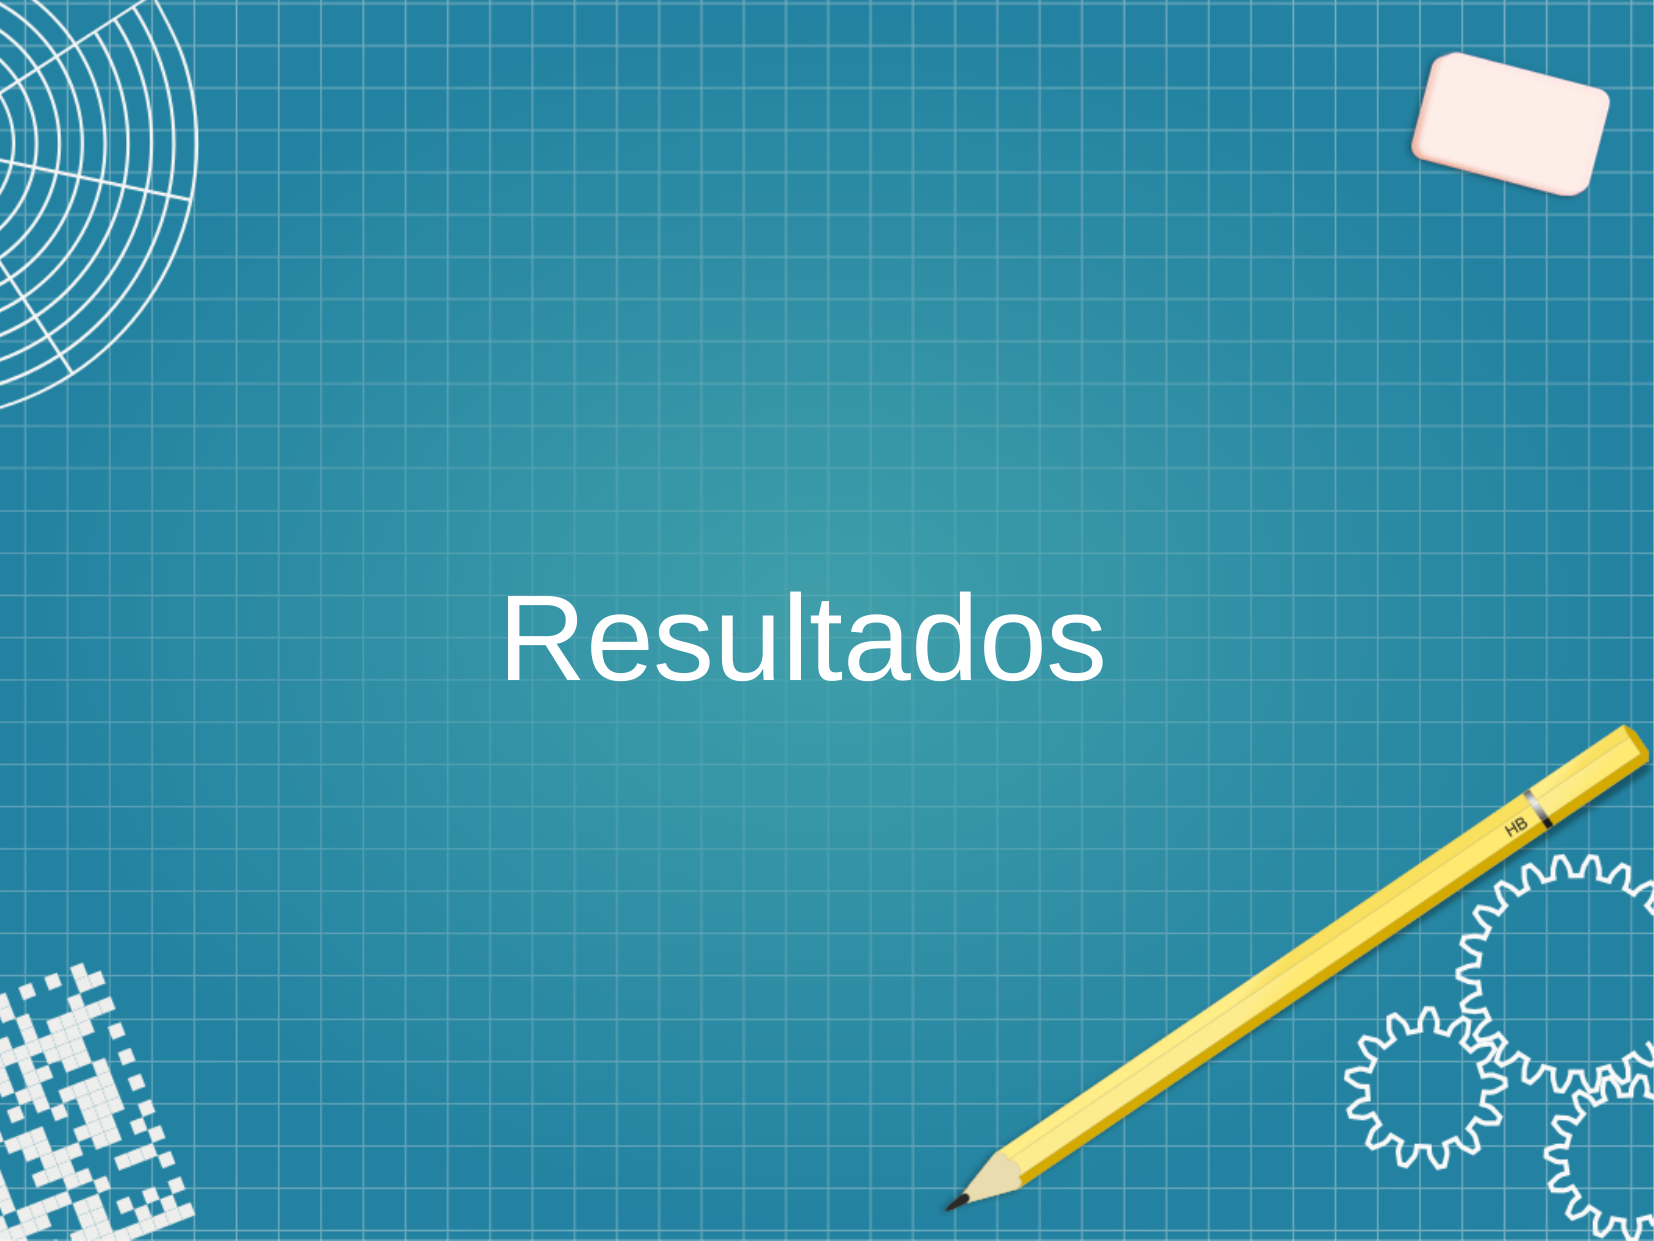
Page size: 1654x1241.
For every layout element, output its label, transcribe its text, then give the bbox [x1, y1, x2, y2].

title Resultados [59, 496, 1548, 780]
picture [0, 0, 1654, 1241]
